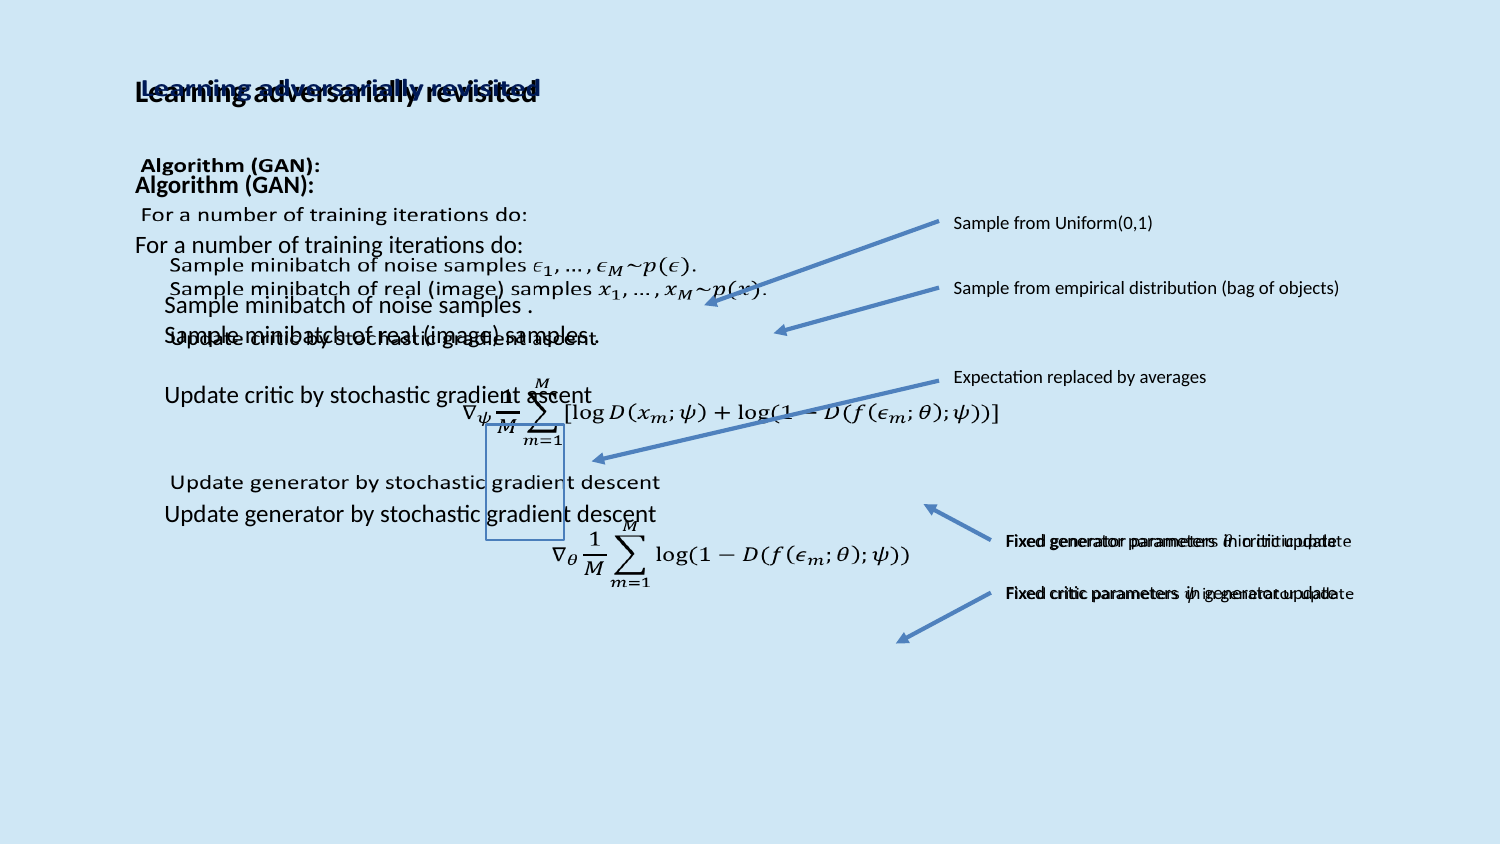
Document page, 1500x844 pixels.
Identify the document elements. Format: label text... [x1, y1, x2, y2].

text_box Sample from empirical distribution (bag of objects) [938, 268, 1369, 307]
text_box [120, 64, 1420, 712]
text_box Expectation replaced by averages [938, 356, 1369, 395]
text_box Sample from Uniform(0,1) [938, 203, 1369, 241]
